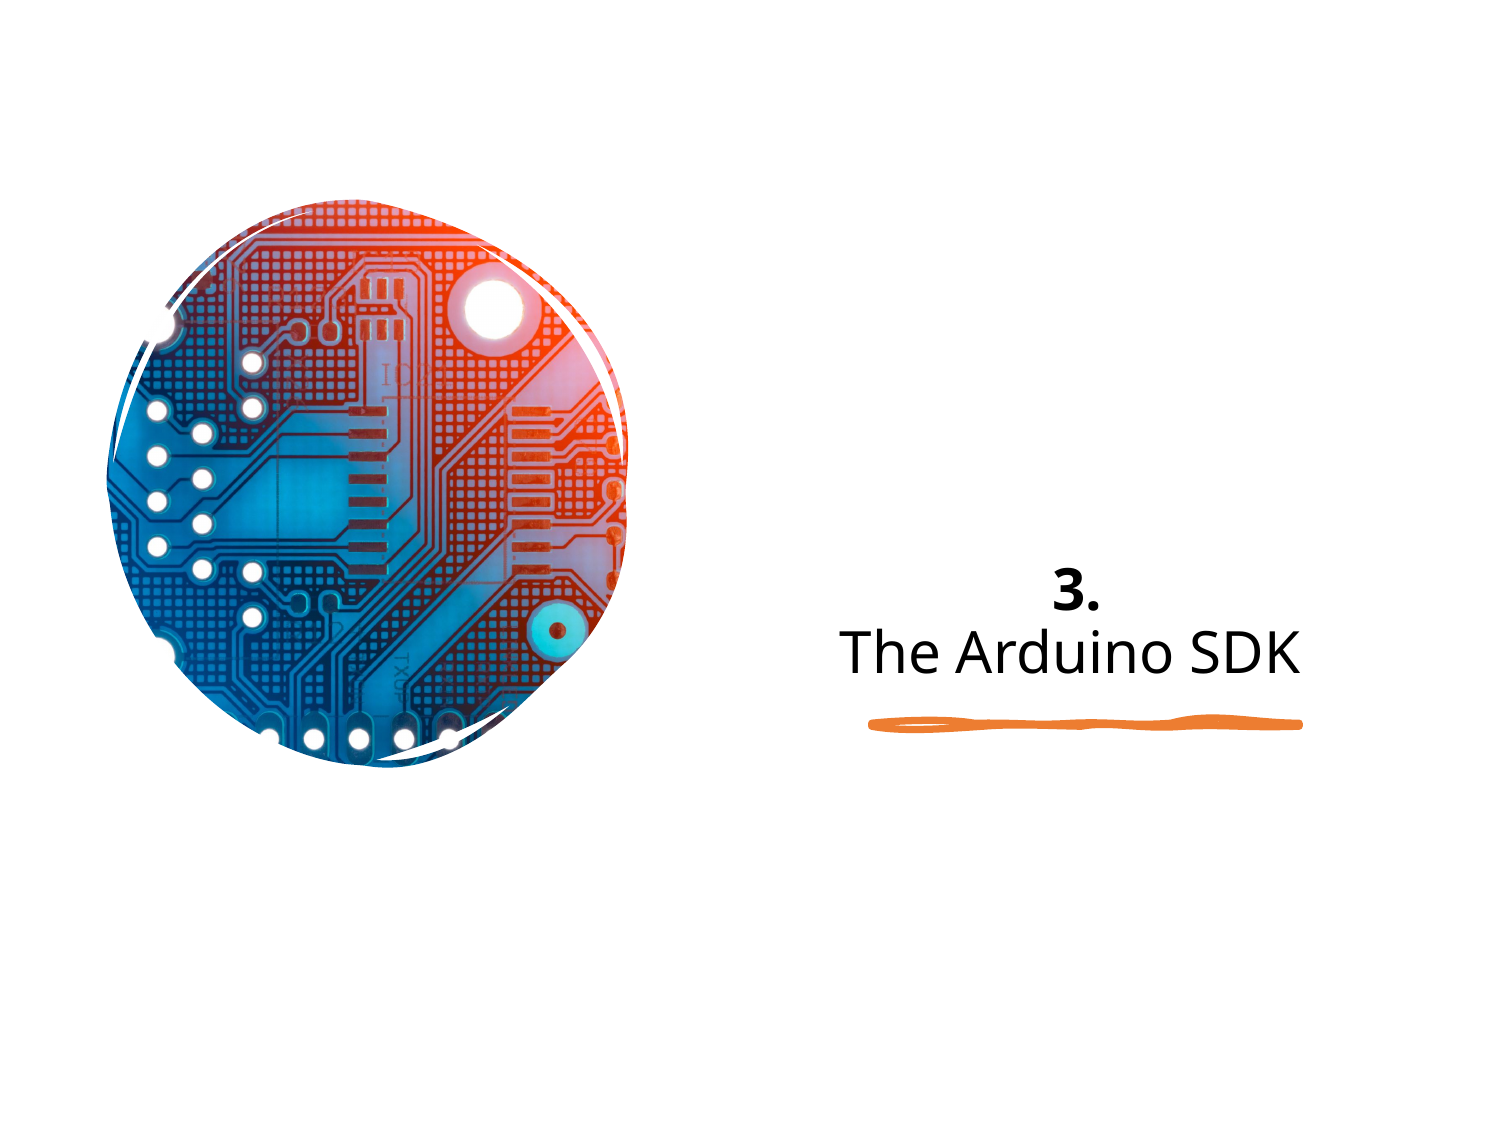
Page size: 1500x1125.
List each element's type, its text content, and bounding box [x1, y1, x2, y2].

title 3. The Arduino SDK [690, 393, 1480, 694]
text_box [0, 0, 1500, 1125]
